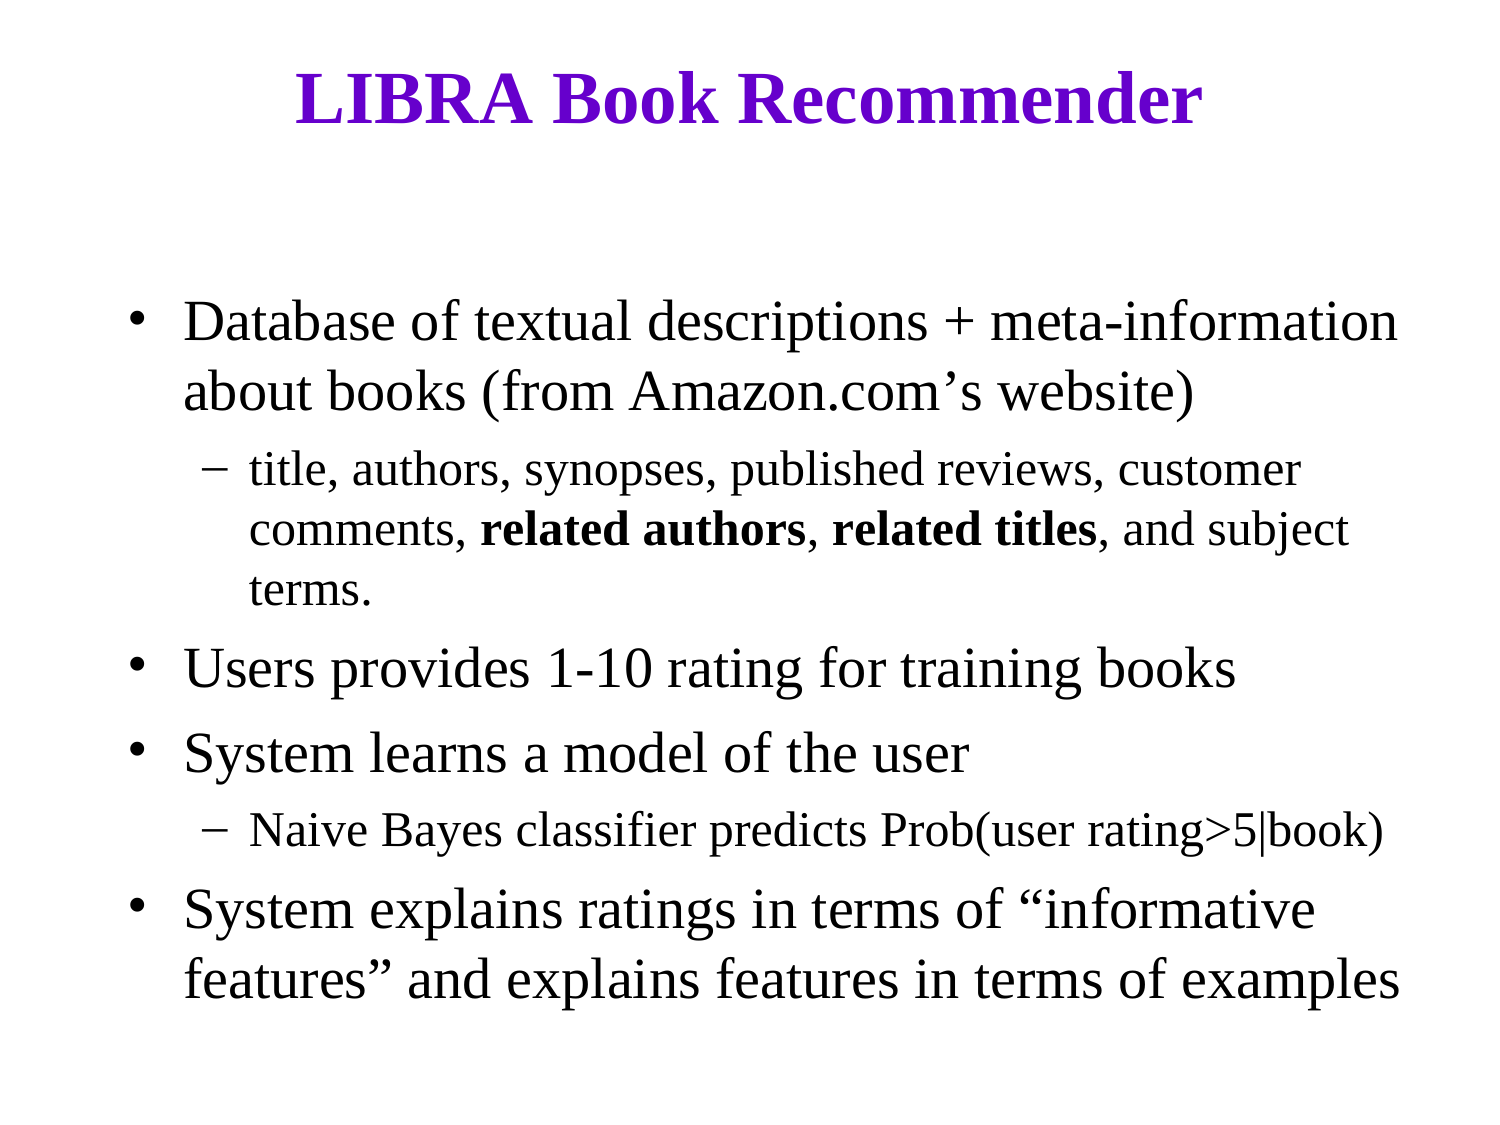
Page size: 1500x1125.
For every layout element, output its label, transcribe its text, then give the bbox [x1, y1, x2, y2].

title LIBRA Book Recommender [112, 0, 1388, 188]
list Database of textual descriptions + meta-information about books (from Amazon.com’s website) title, authors, synopses, published reviews, customer comments, related authors, related titles, and subject terms. Users provides 1-10 rating for training books System learns a model of the user Naive Bayes classifier predicts Prob(user rating>5|book) System explains ratings in terms of “informative features” and explains features in terms of examples [112, 275, 1425, 1026]
